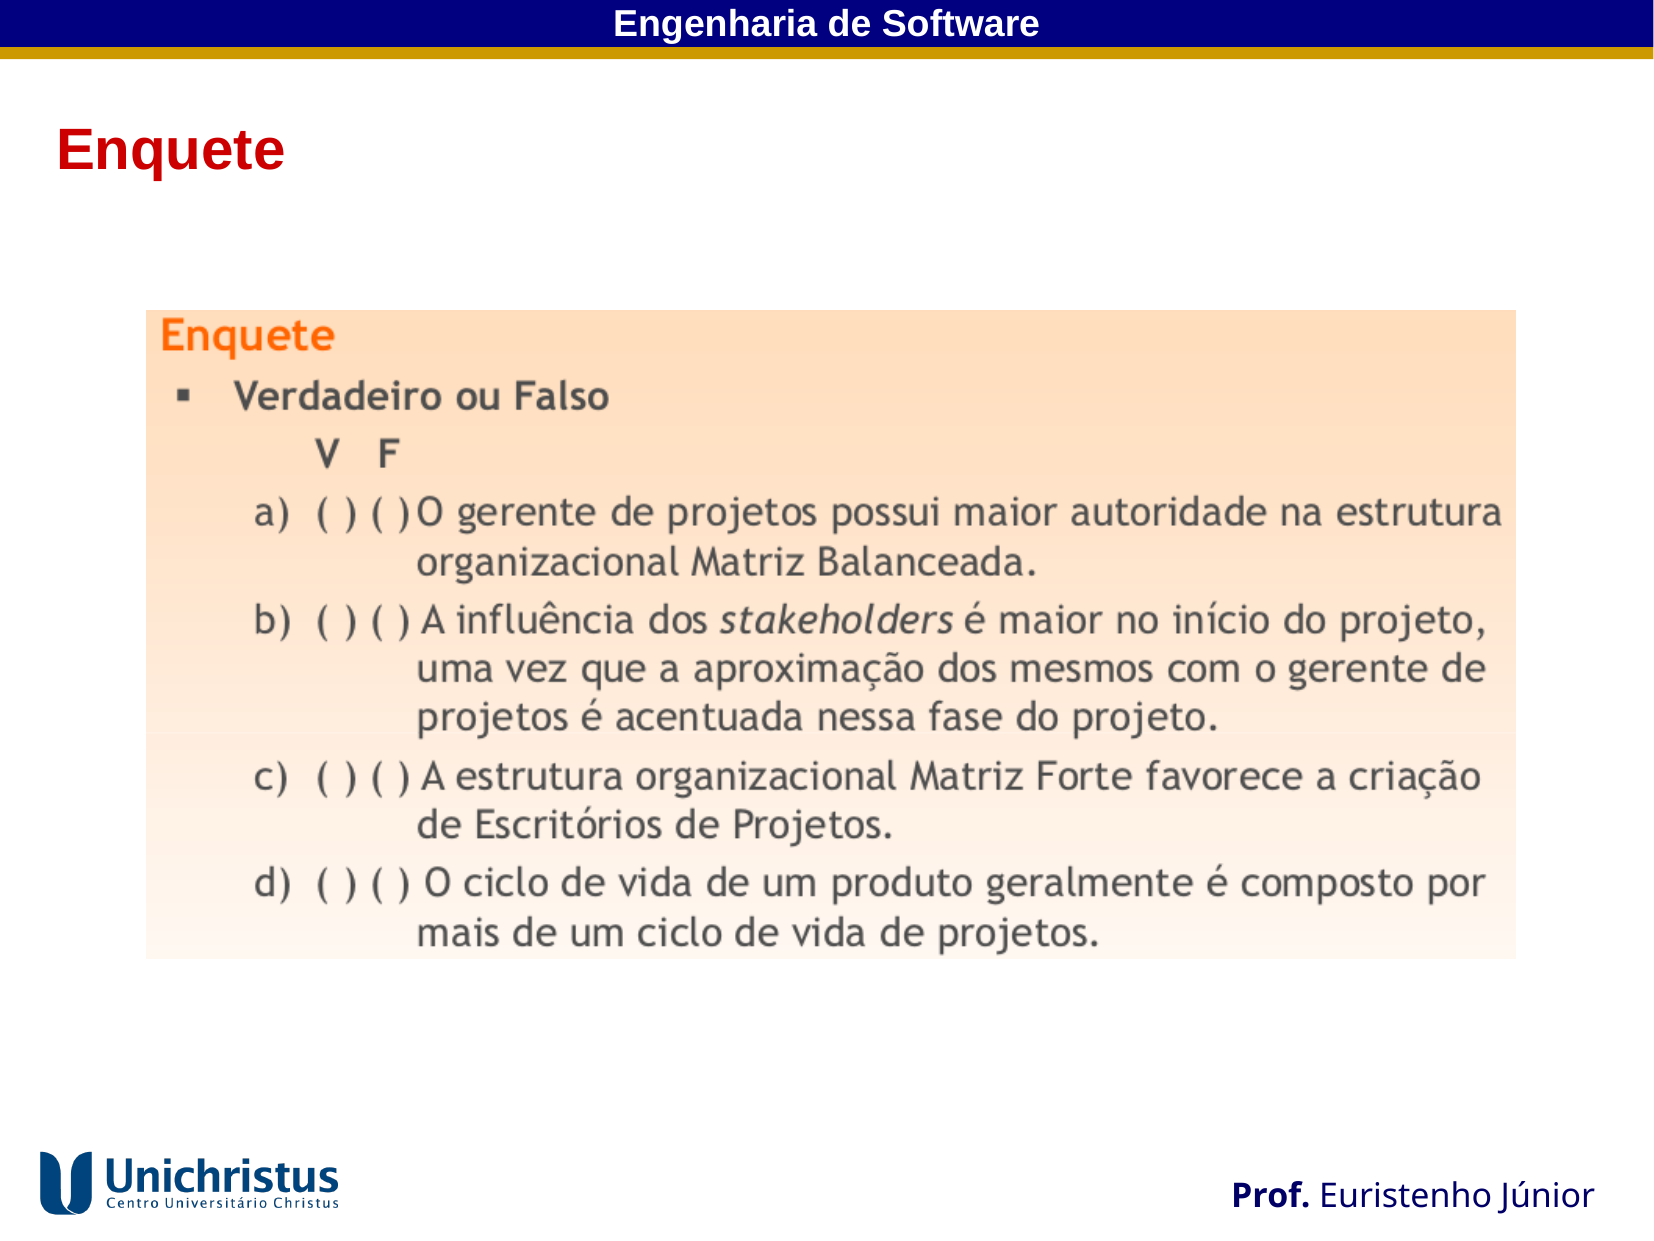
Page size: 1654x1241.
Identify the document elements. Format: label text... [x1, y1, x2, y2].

text_box Prof. Euristenho Júnior [1216, 1163, 1654, 1224]
picture [35, 1148, 343, 1217]
text_box [0, 47, 1654, 60]
picture [146, 310, 1516, 959]
text_box Engenharia de Software [0, 0, 1654, 47]
text_box Enquete [41, 109, 1636, 254]
